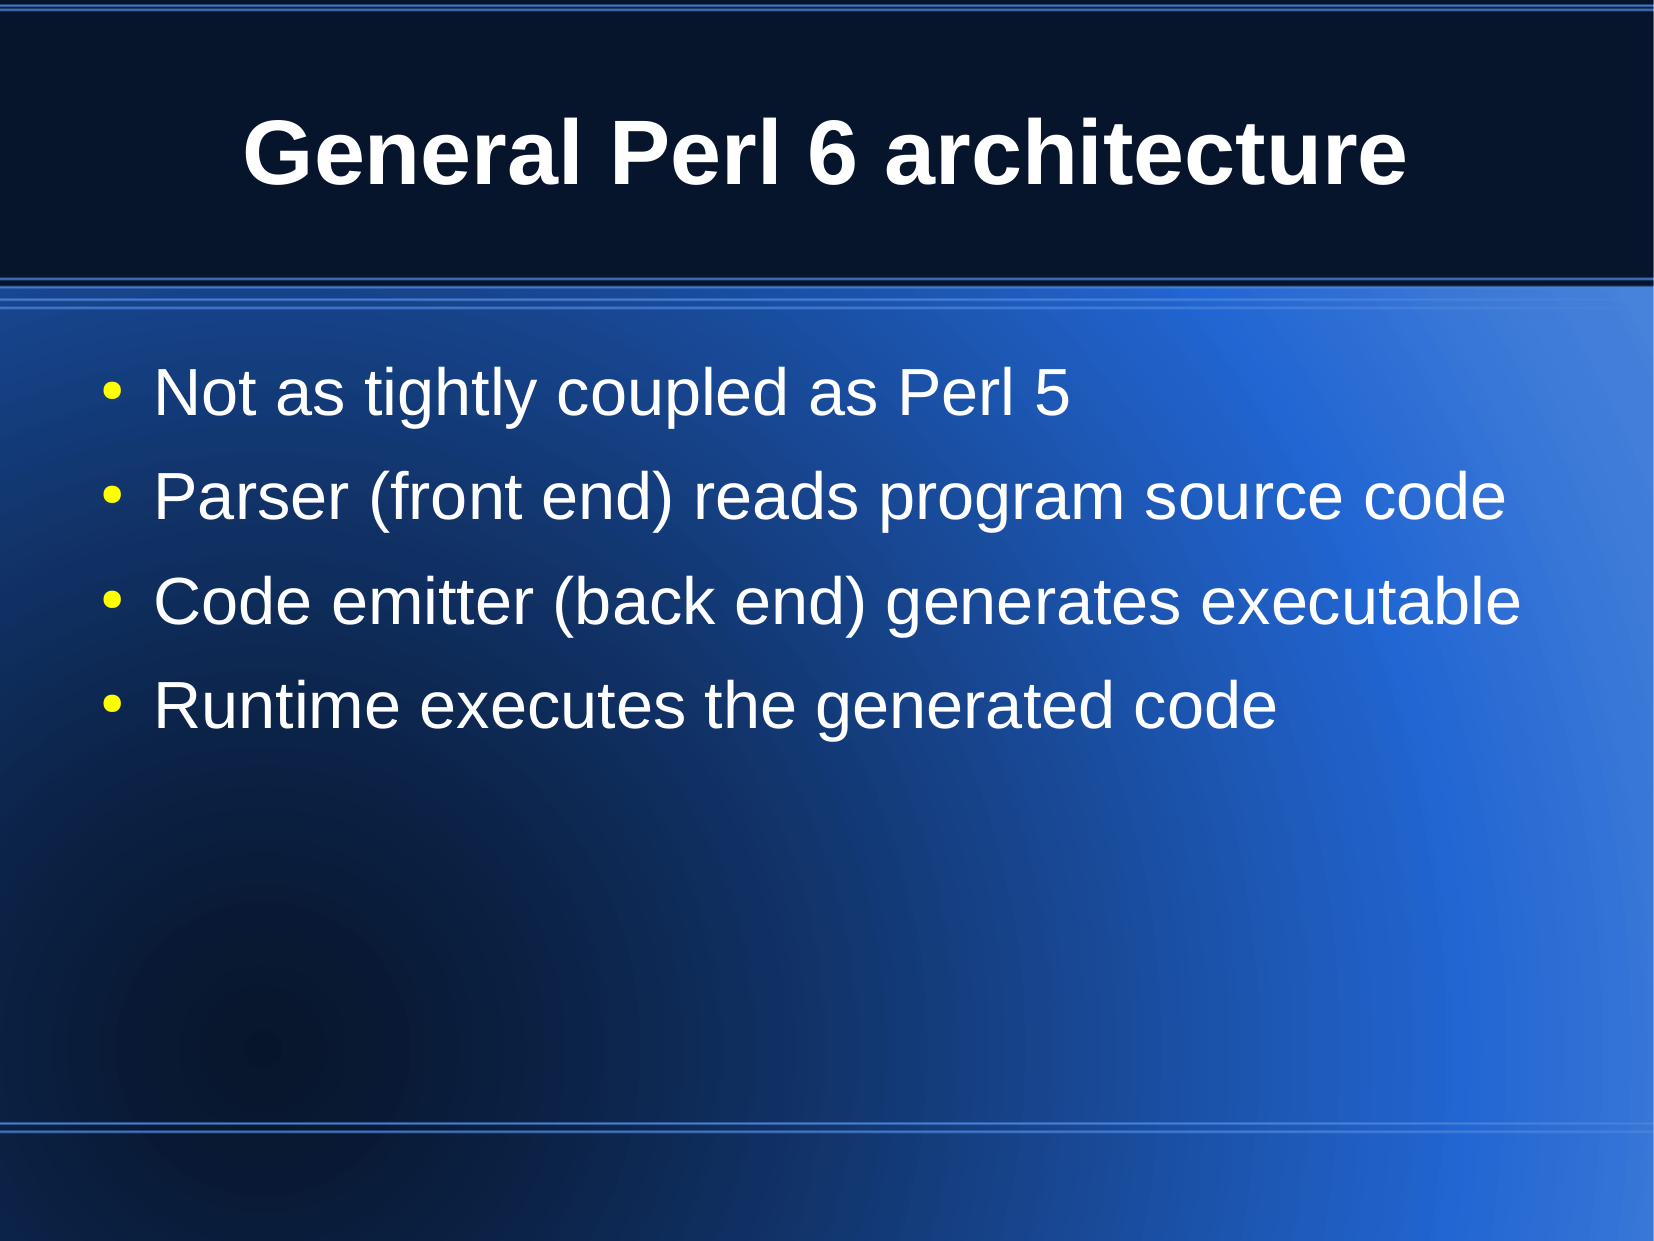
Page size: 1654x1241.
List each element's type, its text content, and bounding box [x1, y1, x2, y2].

title General Perl 6 architecture [82, 49, 1571, 257]
picture [0, 0, 1654, 1241]
list Not as tightly coupled as Perl 5 Parser (front end) reads program source code Code emitter (back end) generates executable Runtime executes the generated code [82, 355, 1571, 1174]
